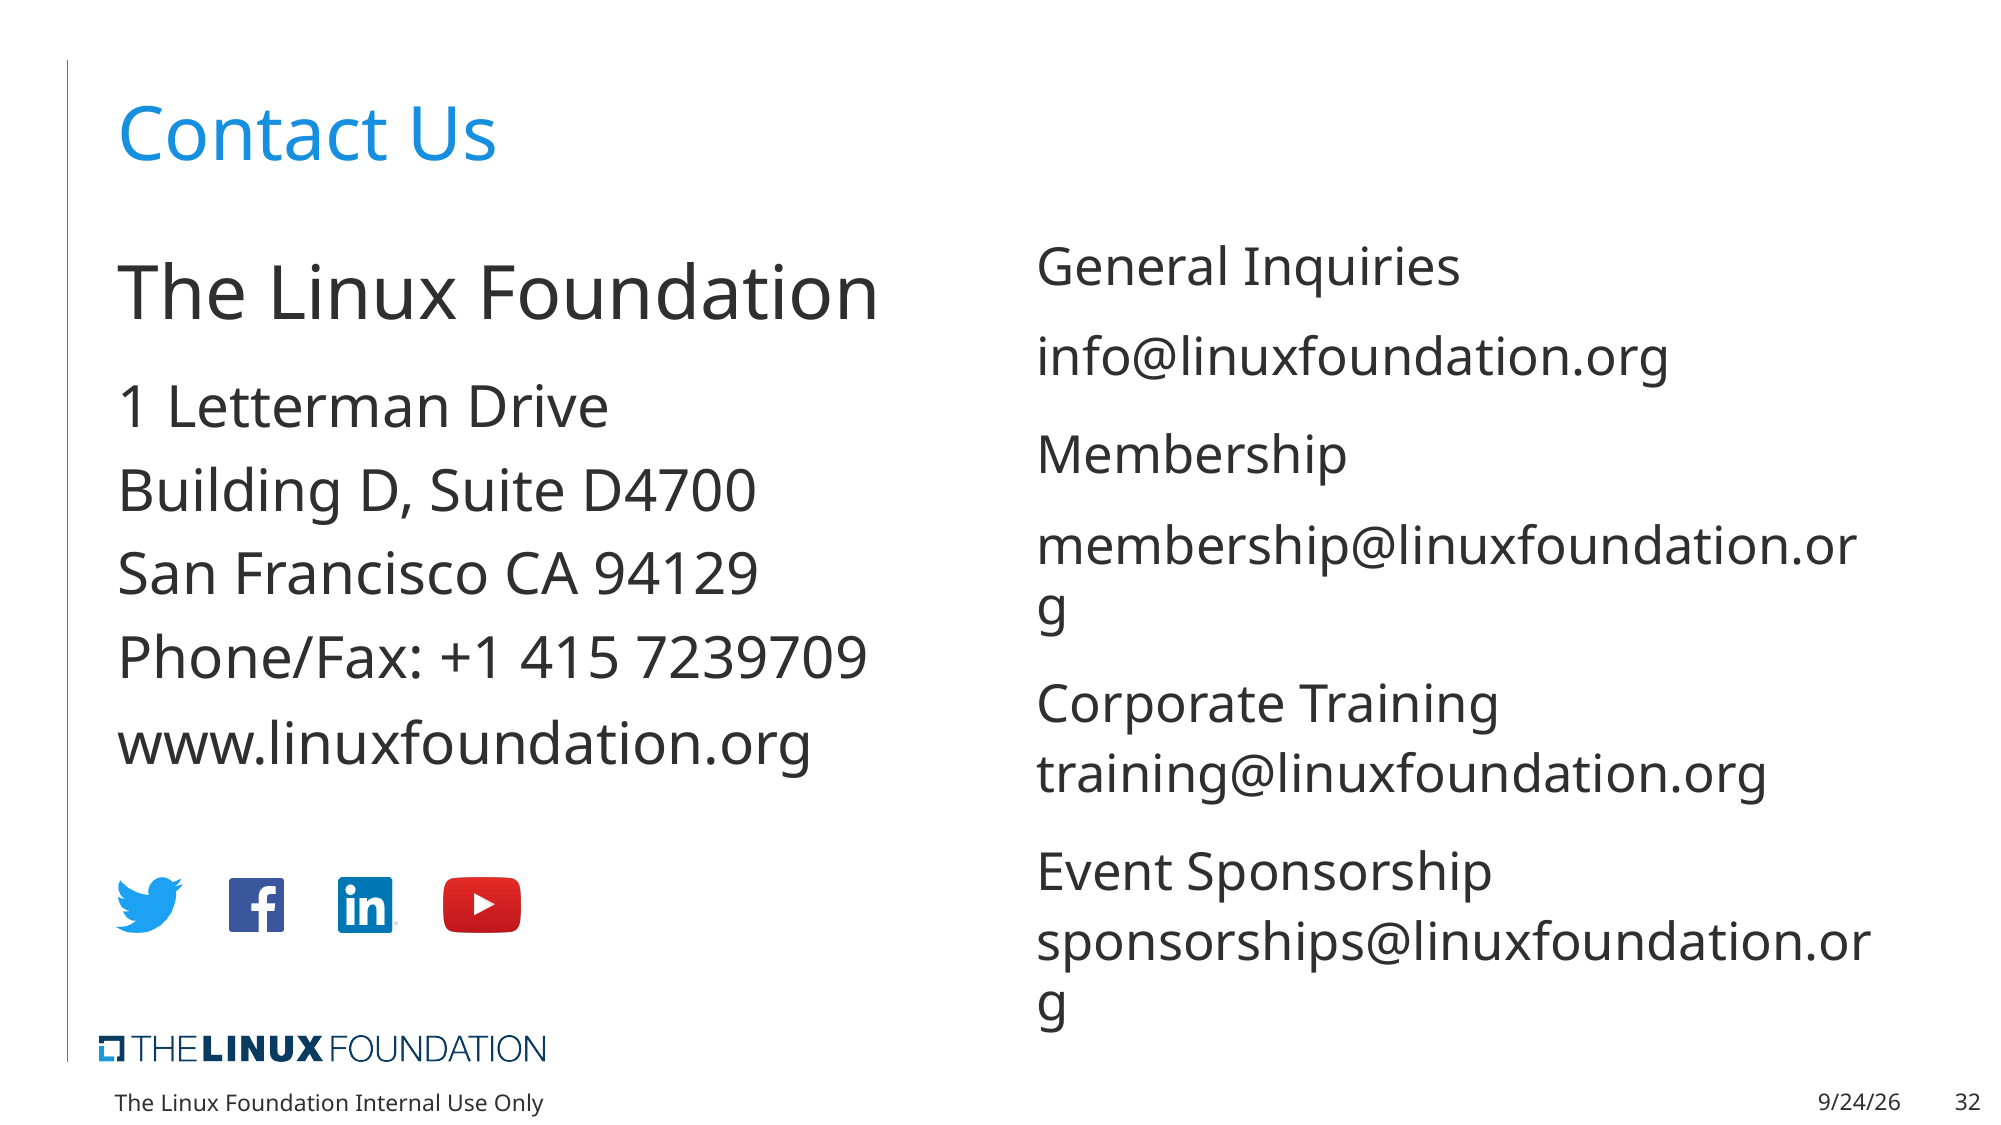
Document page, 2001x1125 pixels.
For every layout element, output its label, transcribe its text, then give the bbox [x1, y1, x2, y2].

picture [229, 878, 284, 932]
text_box The Linux Foundation Internal Use Only [99, 1080, 653, 1125]
text_box 32 [1939, 1080, 2000, 1125]
list The Linux Foundation 1 Letterman Drive Building D, Suite D4700 San Francisco CA 94129 Phone/Fax: +1 415 7239709 www.linuxfoundation.org [102, 219, 978, 933]
title Contact Us [102, 59, 1897, 214]
picture [346, 885, 355, 894]
picture [360, 898, 384, 924]
text_box 8/14/2017 [1802, 1080, 1939, 1125]
list General Inquiries info@linuxfoundation.org Membership membership@linuxfoundation.org Corporate Training training@linuxfoundation.org Event Sponsorship sponsorships@linuxfoundation.org [1021, 219, 1897, 933]
picture [443, 878, 521, 933]
picture [347, 899, 354, 924]
picture [115, 878, 183, 933]
picture [392, 878, 398, 933]
